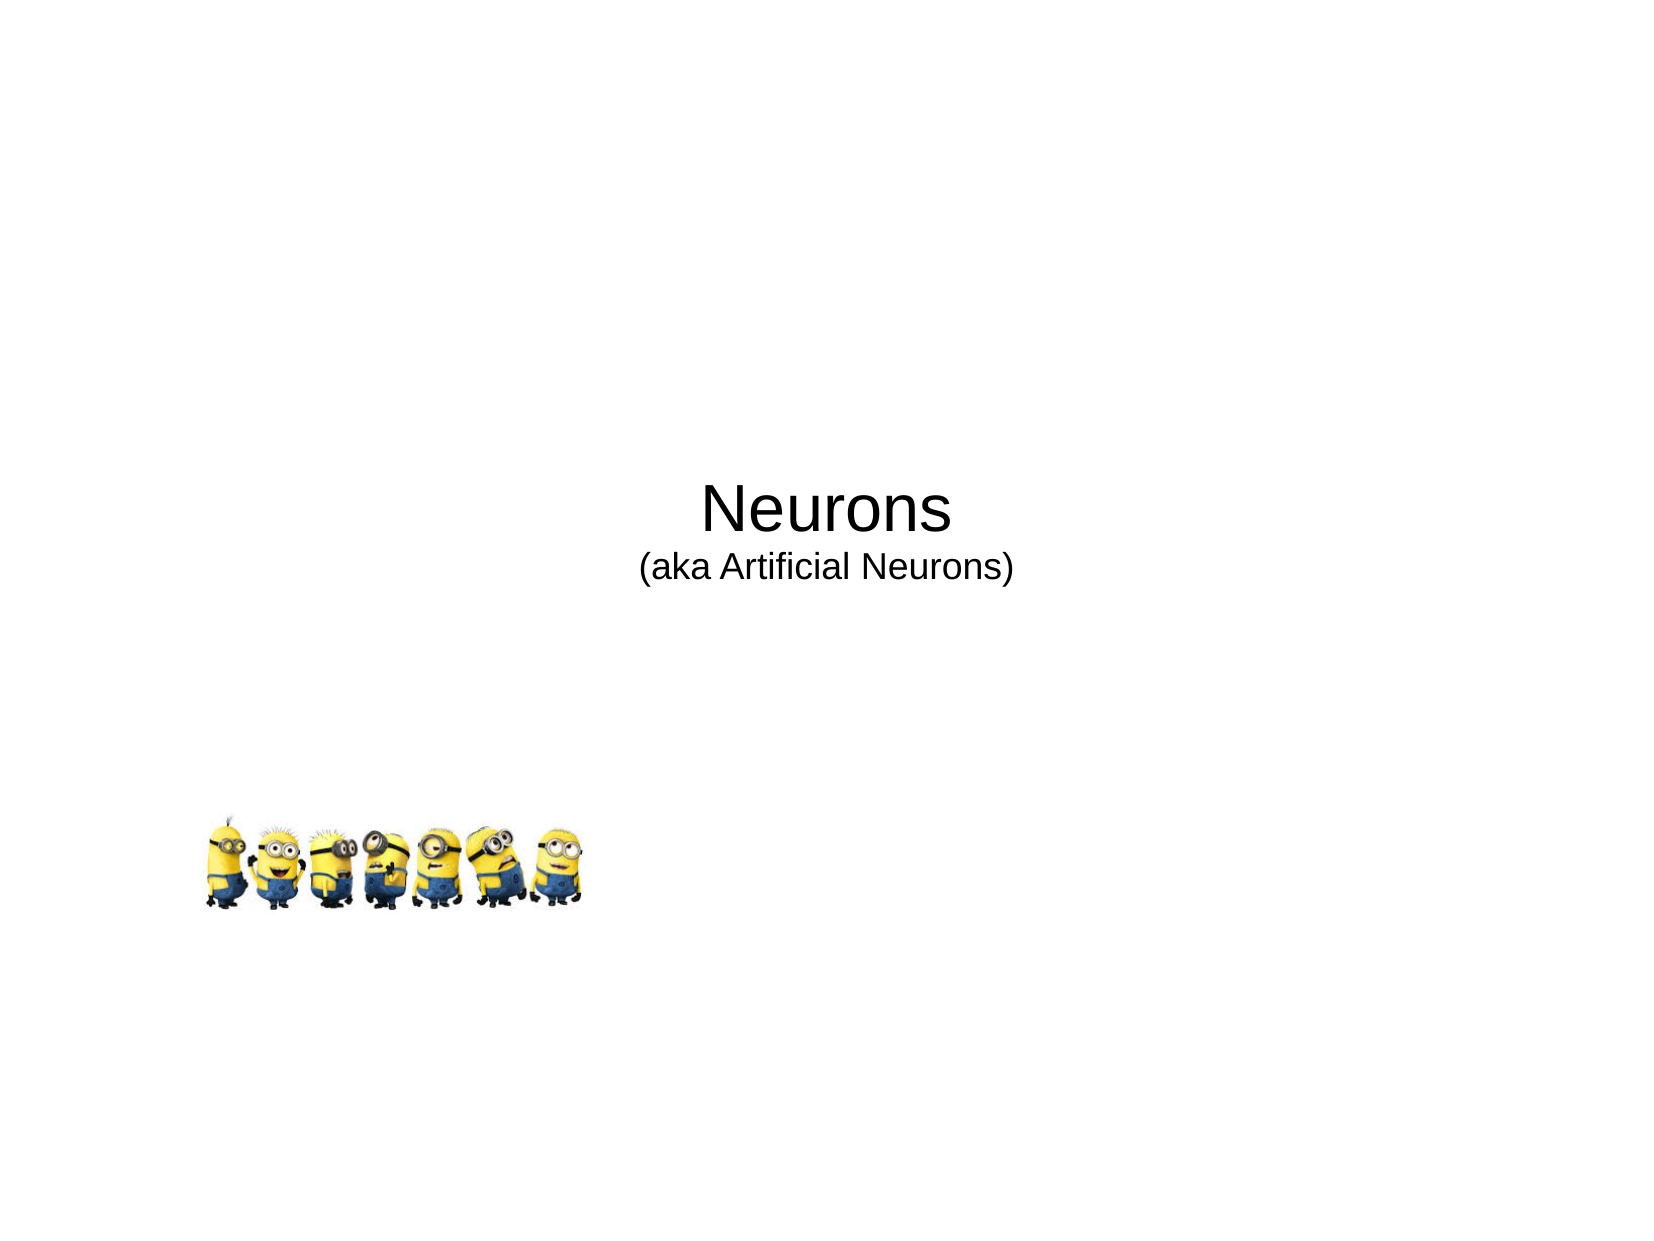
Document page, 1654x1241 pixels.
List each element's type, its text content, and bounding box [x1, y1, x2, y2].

subtitle Neurons (aka Artificial Neurons) [82, 49, 1571, 1010]
picture [202, 797, 586, 931]
